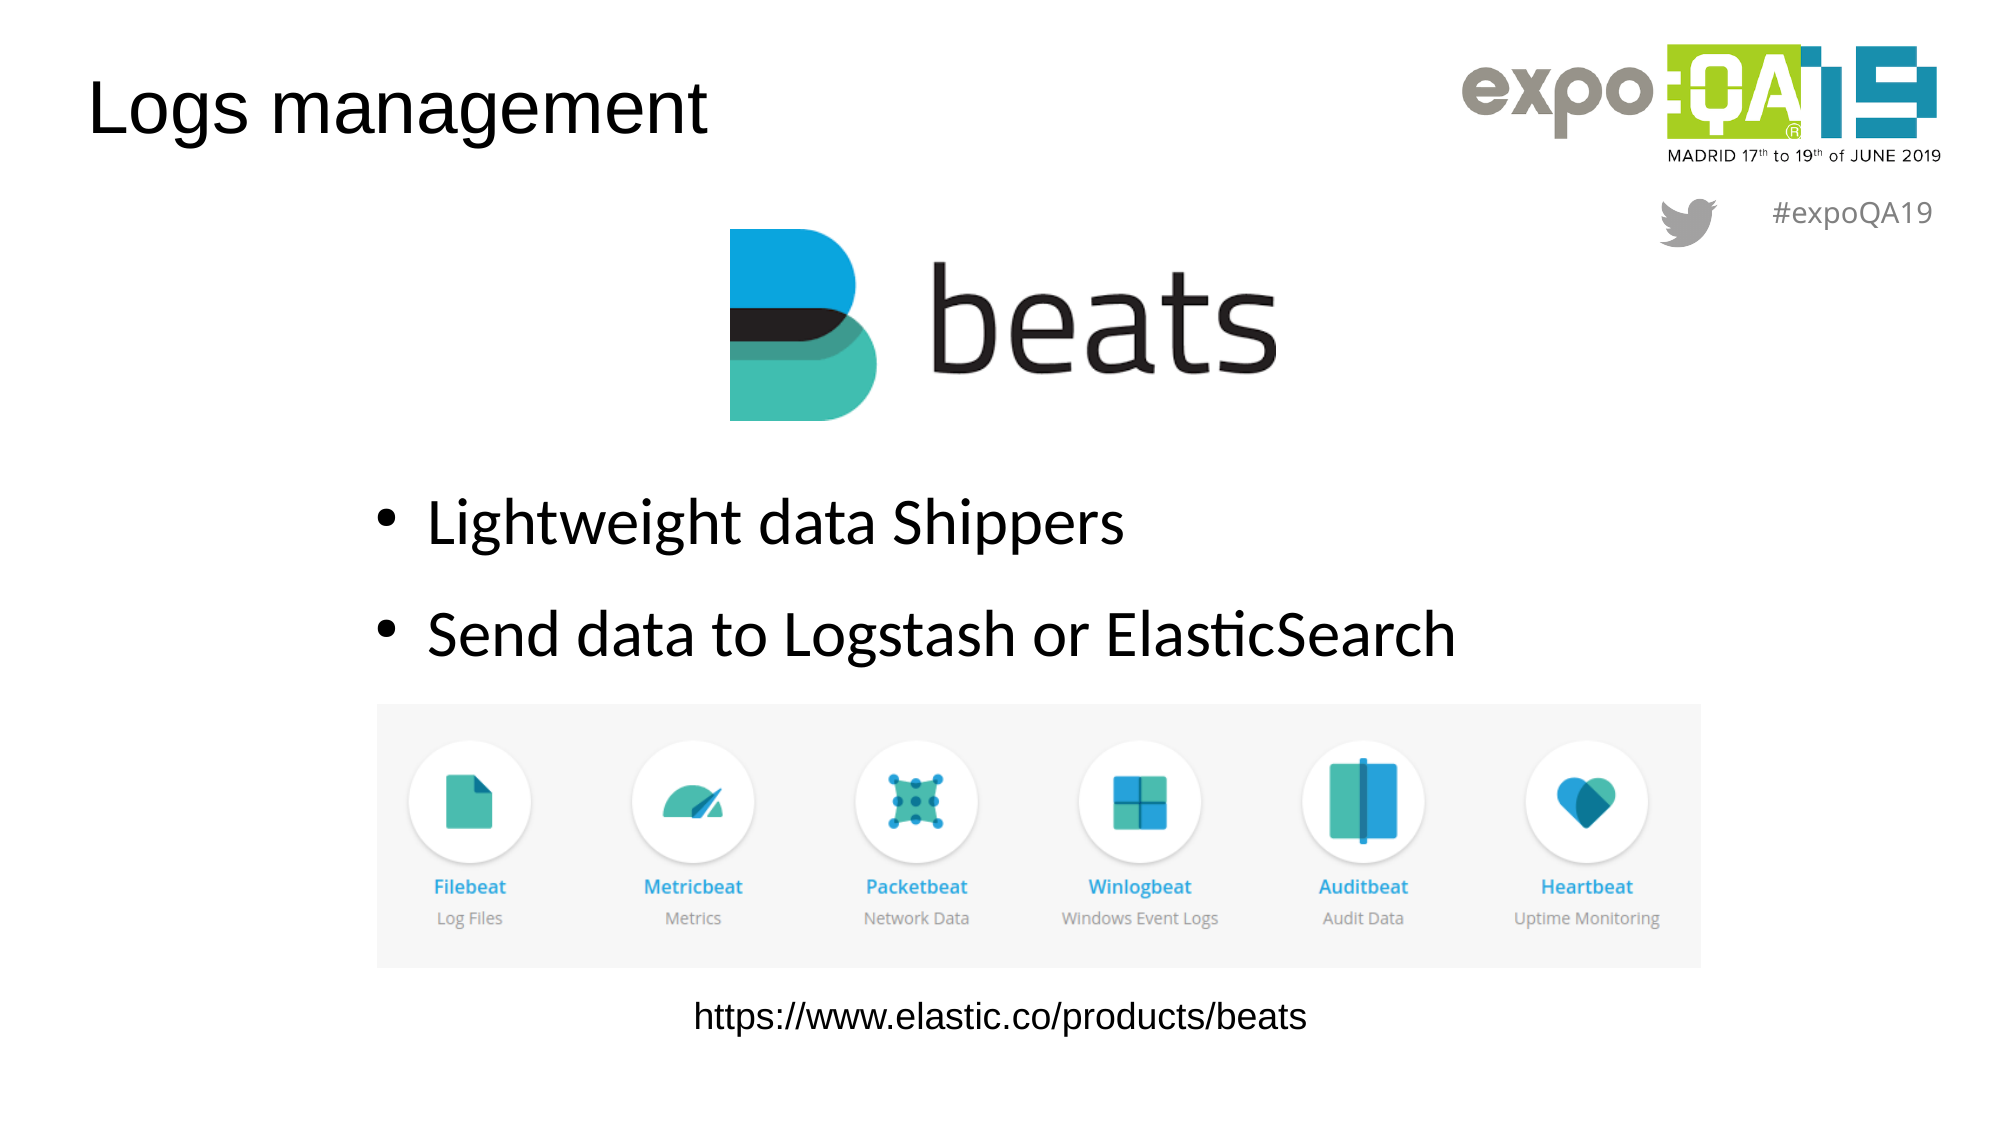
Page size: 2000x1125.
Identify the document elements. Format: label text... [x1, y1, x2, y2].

text_box https://www.elastic.co/products/beats [678, 987, 1382, 1087]
list Lightweight data Shippers Send data to Logstash or ElasticSearch [342, 479, 1689, 929]
title Logs management [72, 54, 1277, 164]
picture [730, 229, 1276, 421]
picture [1429, 37, 1948, 165]
picture [377, 704, 1701, 968]
picture [1659, 193, 1718, 253]
